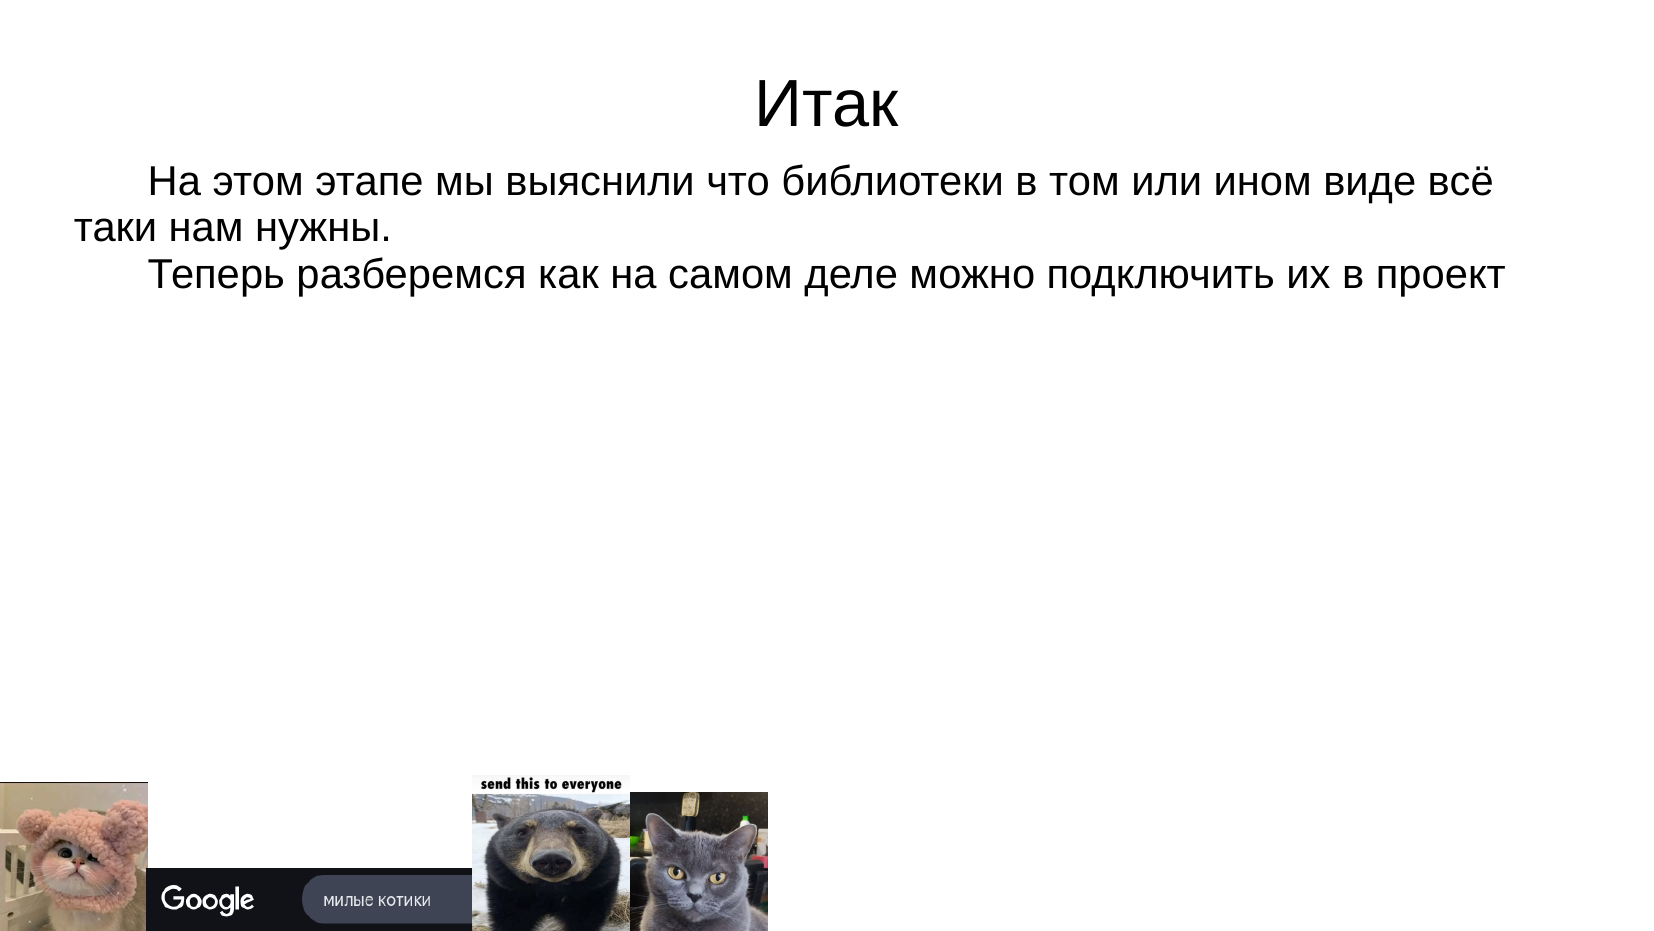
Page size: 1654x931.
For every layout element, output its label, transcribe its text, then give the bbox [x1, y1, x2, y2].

title Итак [59, 29, 1595, 179]
text_box На этом этапе мы выяснили что библиотеки в том или ином виде всё таки нам нужны. Теперь разберемся как на самом деле можно подключить их в проект [59, 150, 1565, 305]
picture [0, 775, 768, 931]
